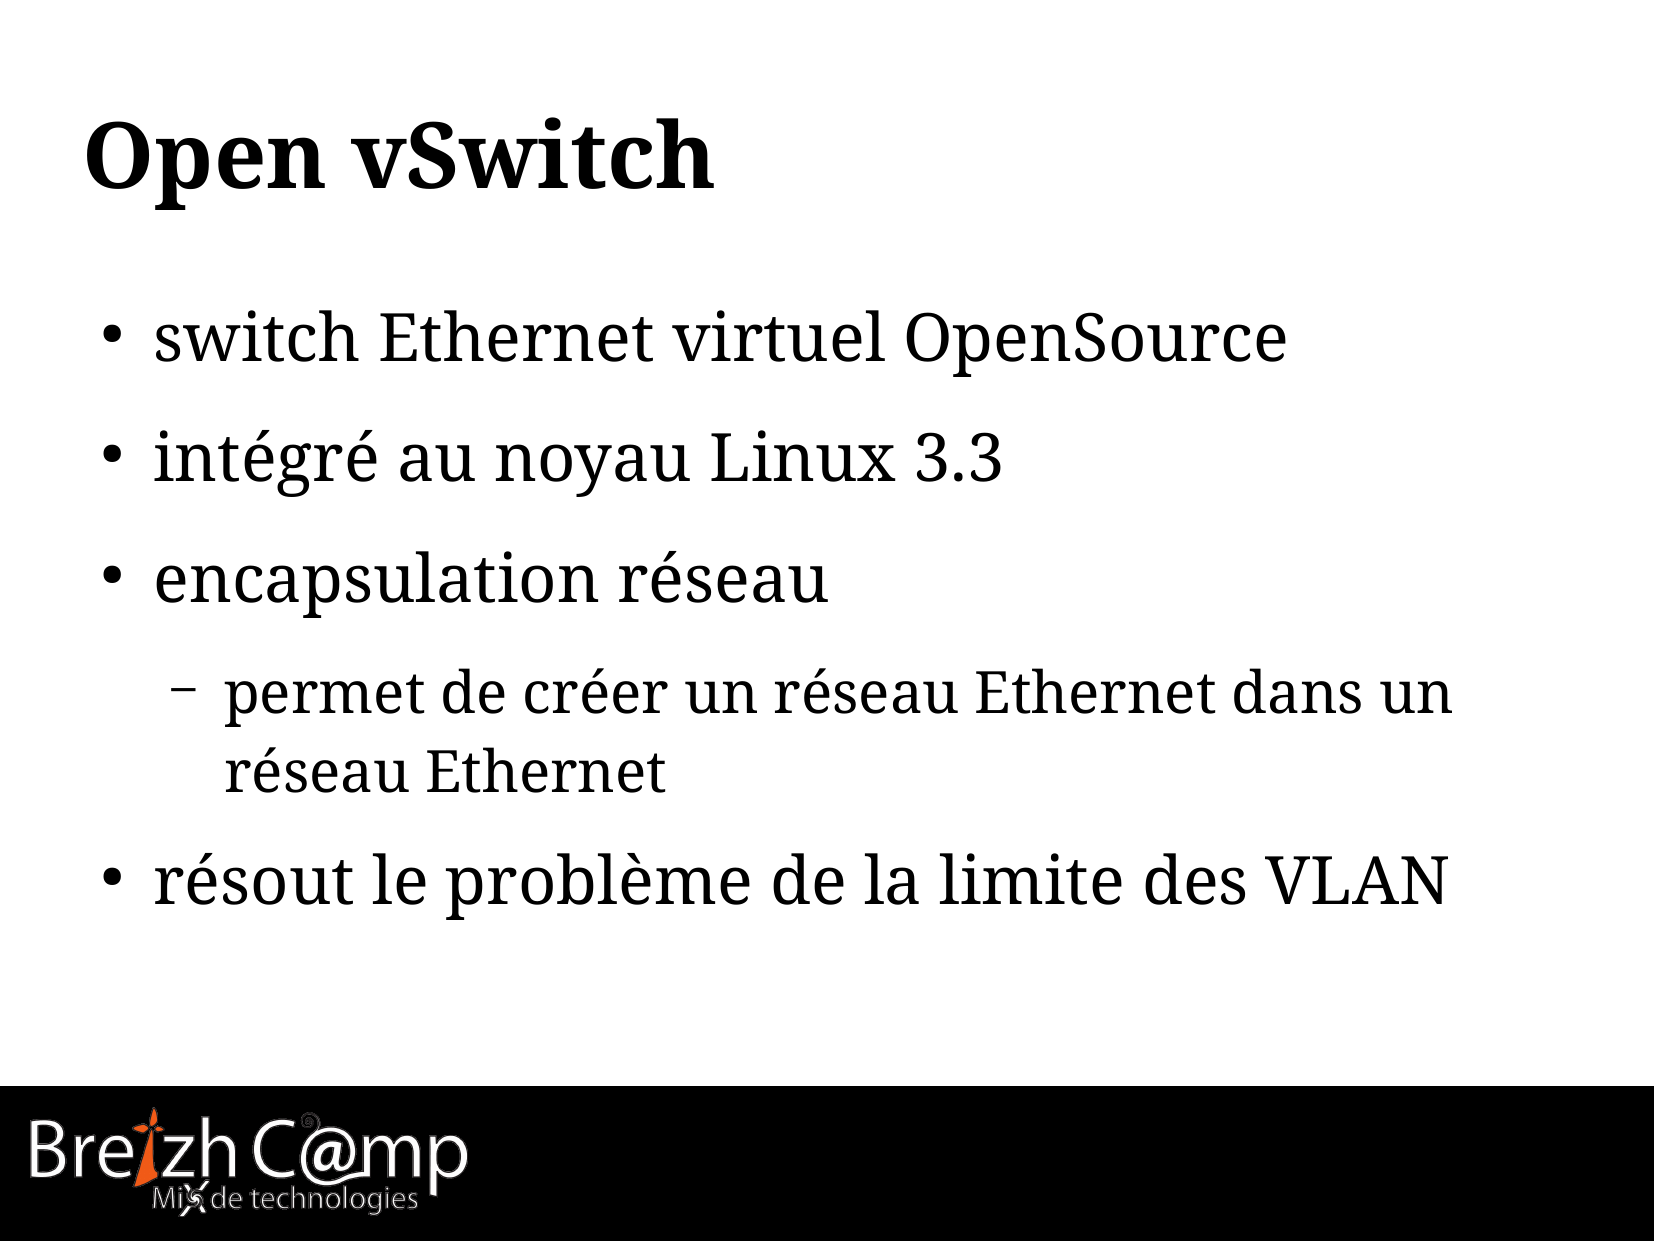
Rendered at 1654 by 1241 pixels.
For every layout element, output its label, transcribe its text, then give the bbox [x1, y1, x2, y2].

list switch Ethernet virtuel OpenSource intégré au noyau Linux 3.3 encapsulation réseau permet de créer un réseau Ethernet dans un réseau Ethernet résout le problème de la limite des VLAN [82, 290, 1538, 1010]
title Open vSwitch [82, 49, 1571, 257]
picture [30, 1107, 468, 1217]
